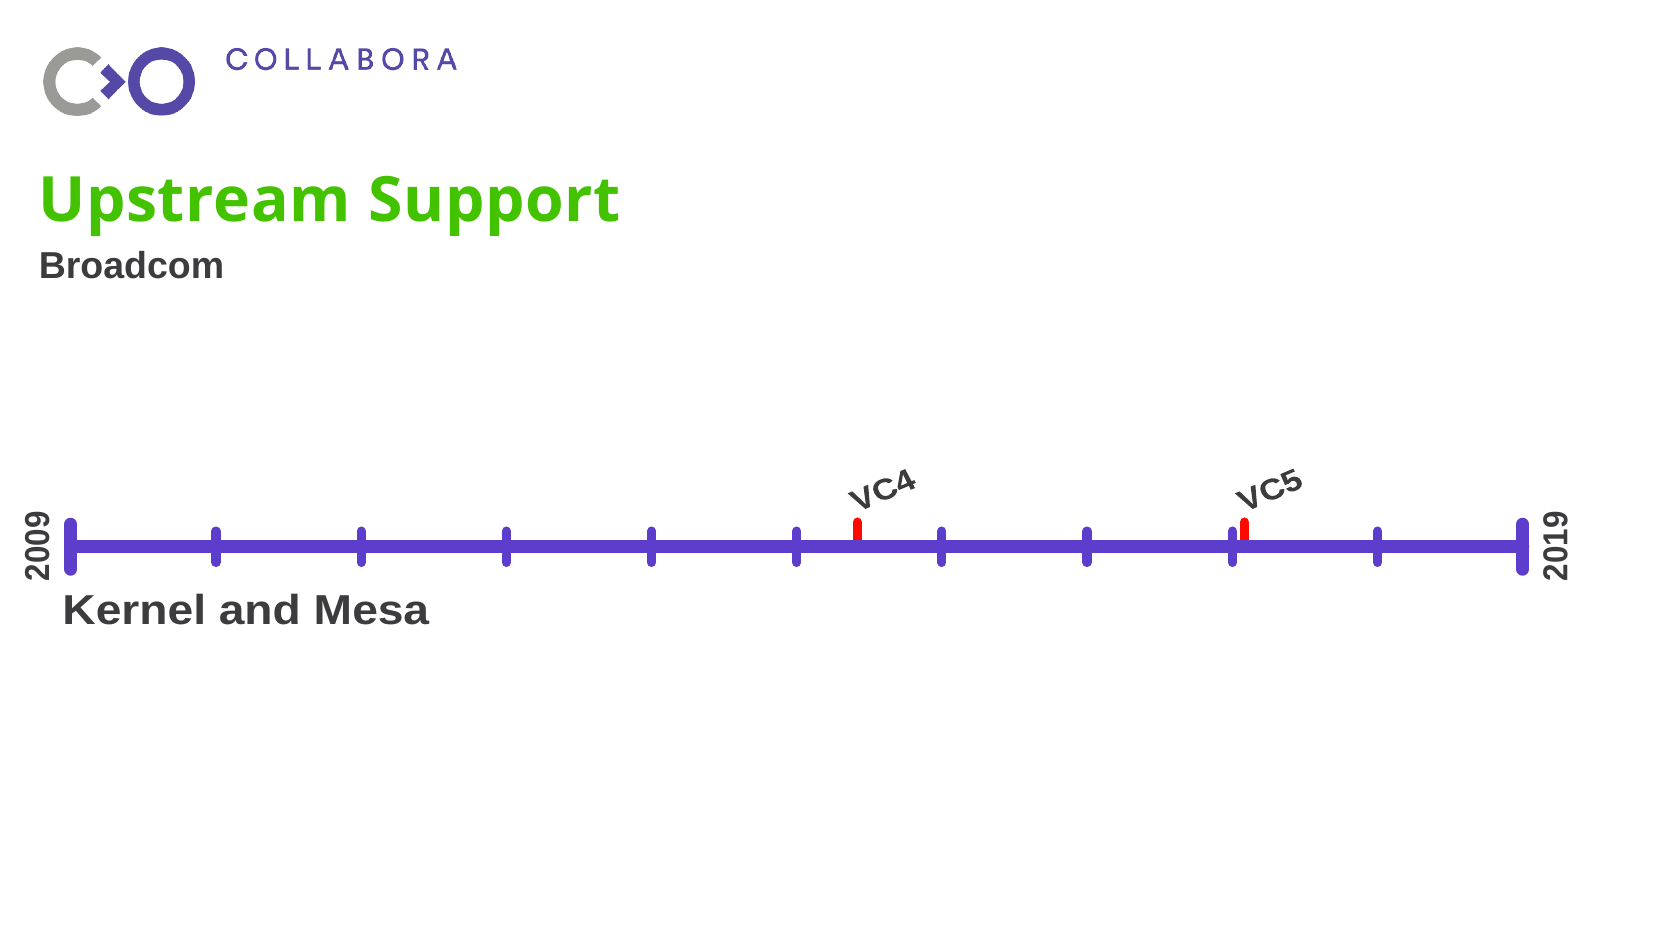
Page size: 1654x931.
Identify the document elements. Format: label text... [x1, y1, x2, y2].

picture [43, 47, 457, 116]
text_box Broadcom [38, 240, 1612, 290]
title Upstream Support [38, 159, 1614, 216]
picture [3, 322, 1654, 660]
